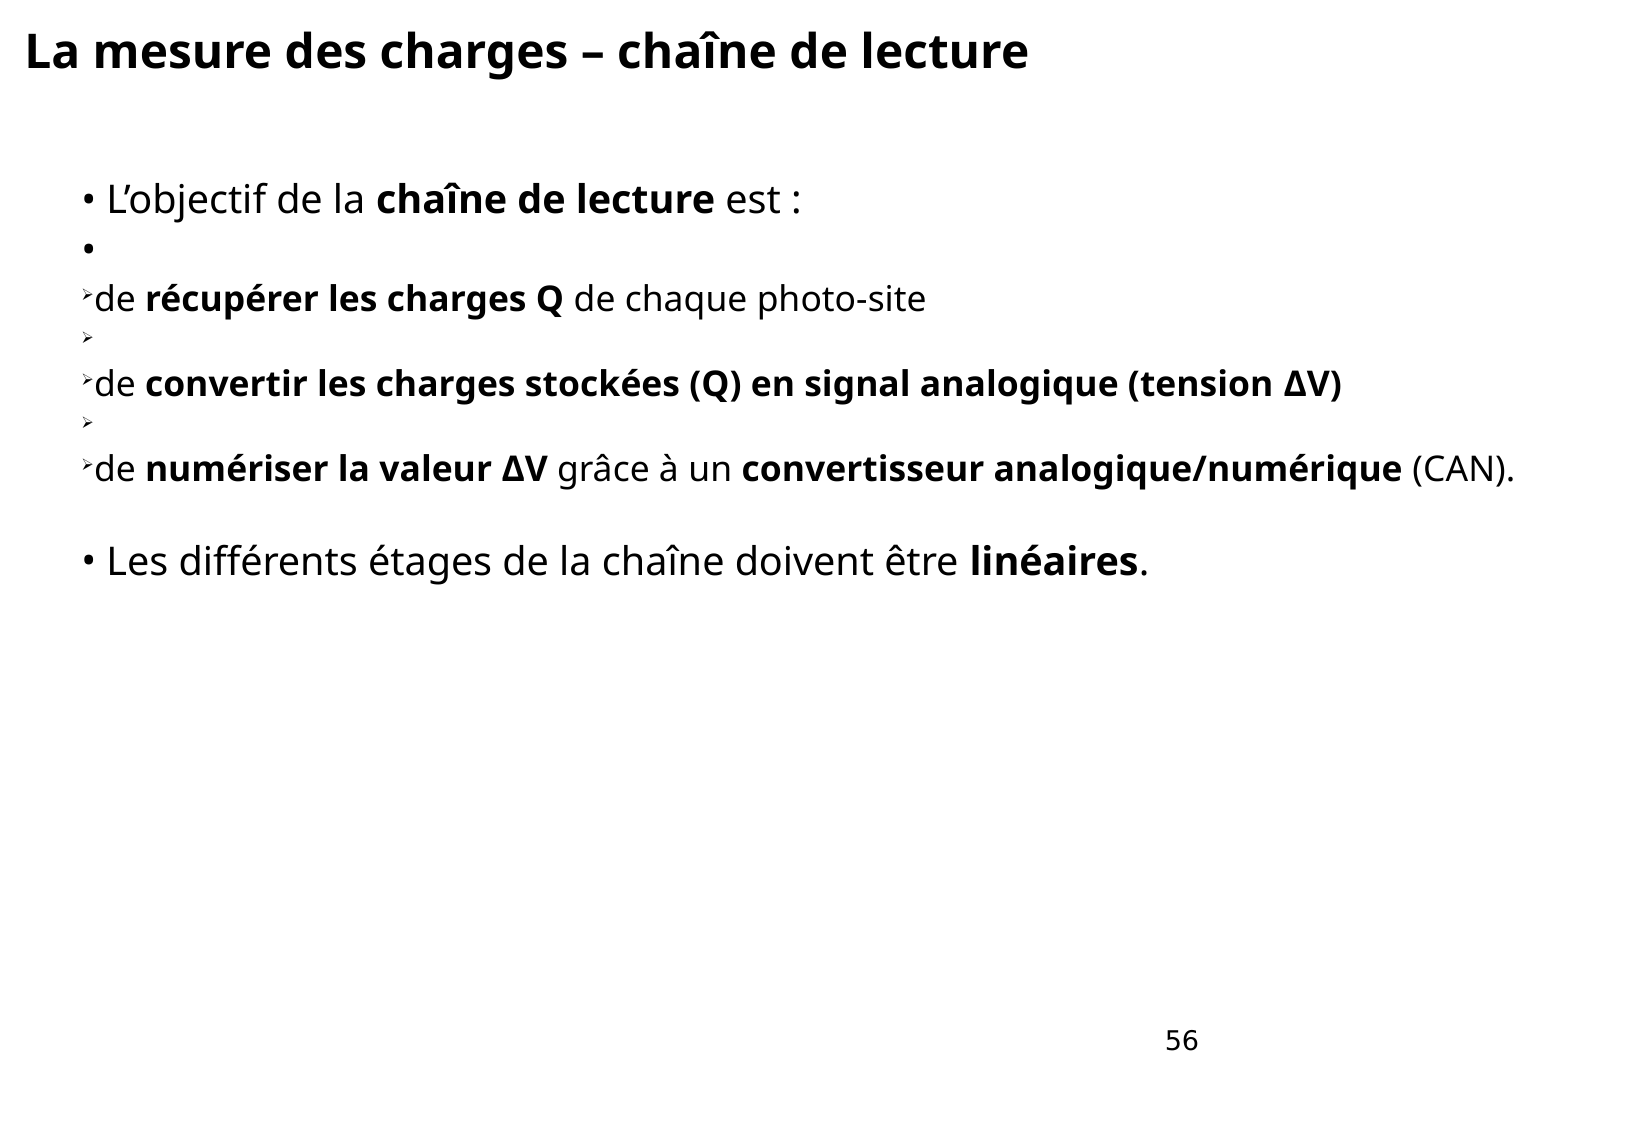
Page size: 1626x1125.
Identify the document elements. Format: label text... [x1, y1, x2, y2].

text_box [1164, 1024, 1544, 1103]
text_box L’objectif de la chaîne de lecture est : de récupérer les charges Q de chaque photo-site de convertir les charges stockées (Q) en signal analogique (tension ΔV) de numériser la valeur ΔV grâce à un convertisseur analogique/numérique (CAN). Les différents étages de la chaîne doivent être linéaires. [67, 167, 1579, 591]
text_box La mesure des charges – chaîne de lecture [10, 13, 1045, 86]
